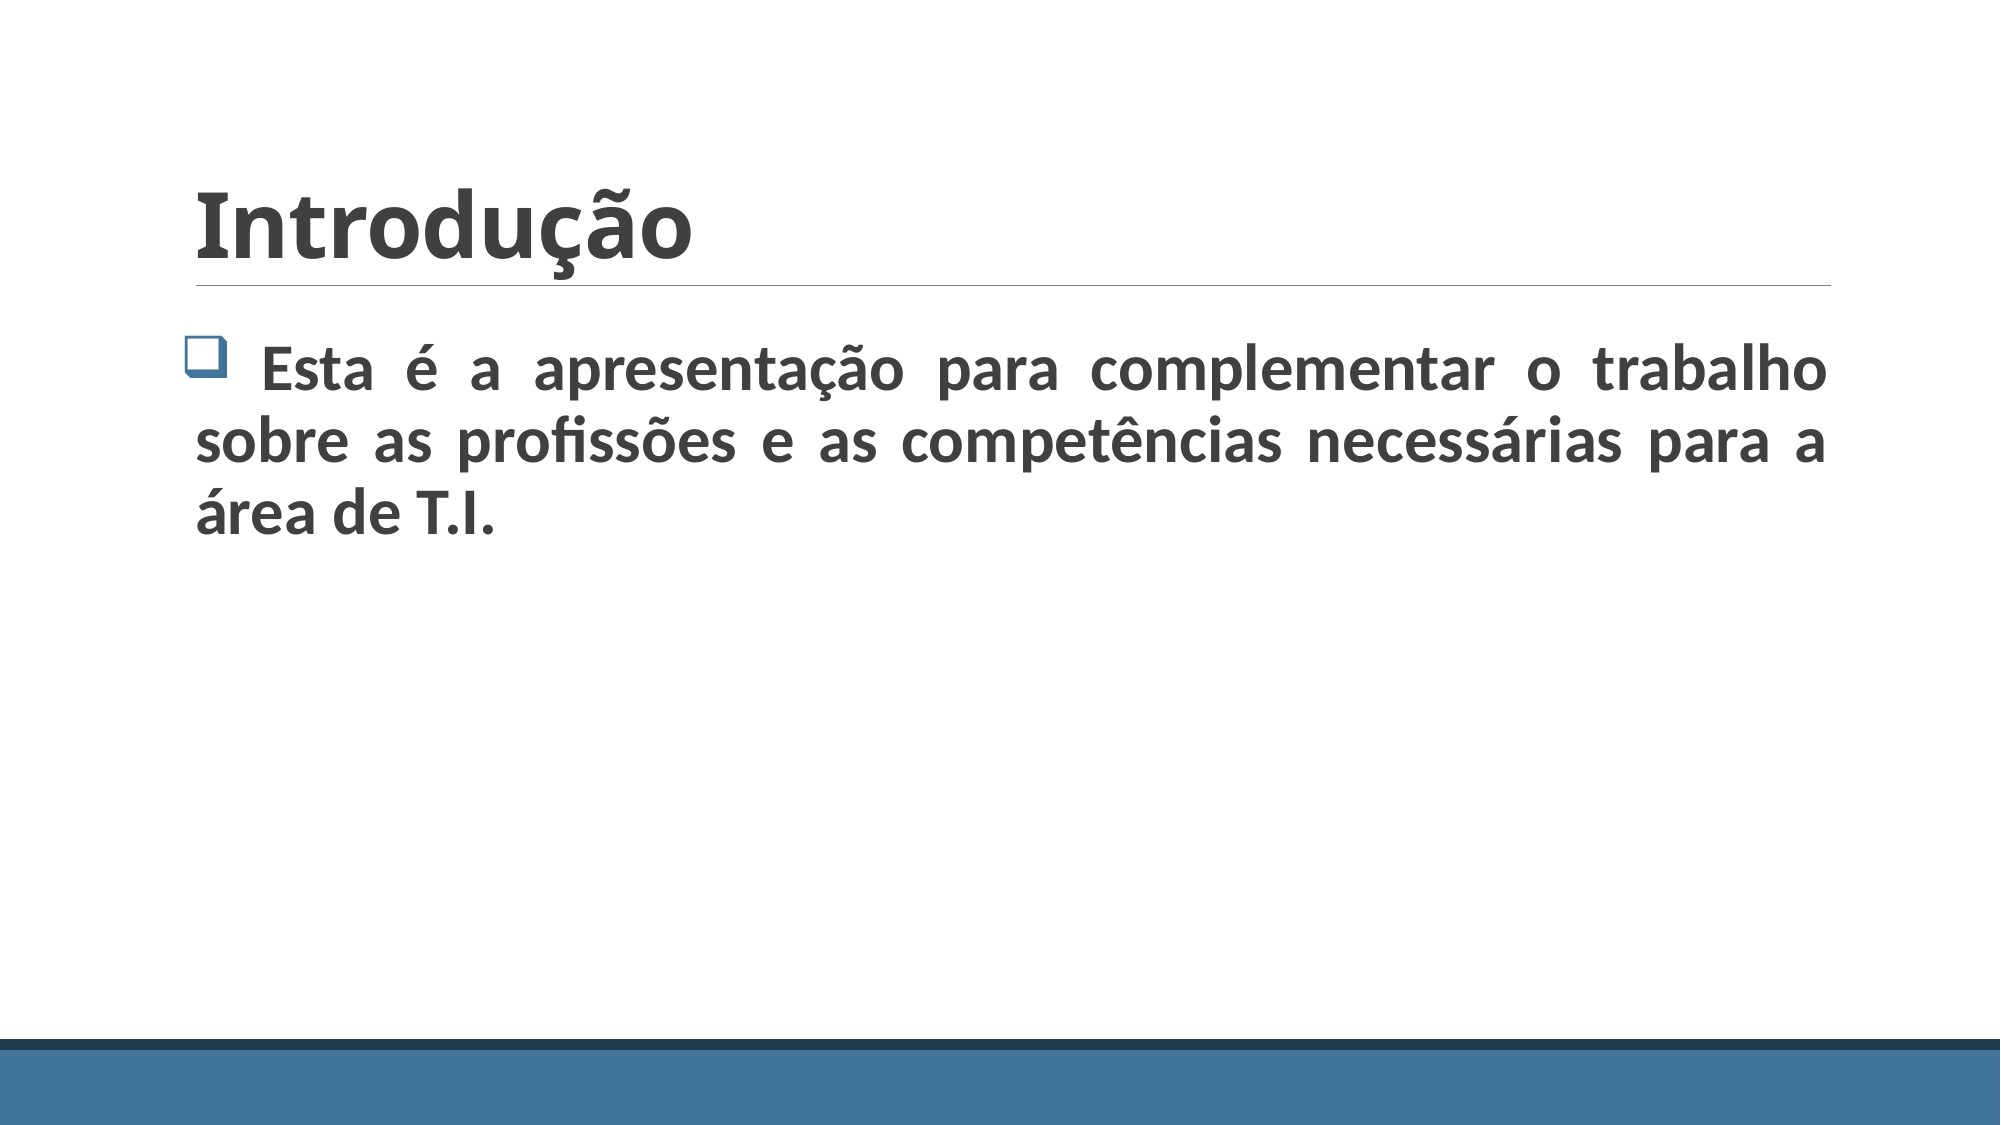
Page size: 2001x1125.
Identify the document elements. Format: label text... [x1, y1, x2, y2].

list Esta é a apresentação para complementar o trabalho sobre as profissões e as competências necessárias para a área de T.I. [180, 324, 1830, 1060]
title Introdução [180, 47, 1830, 285]
